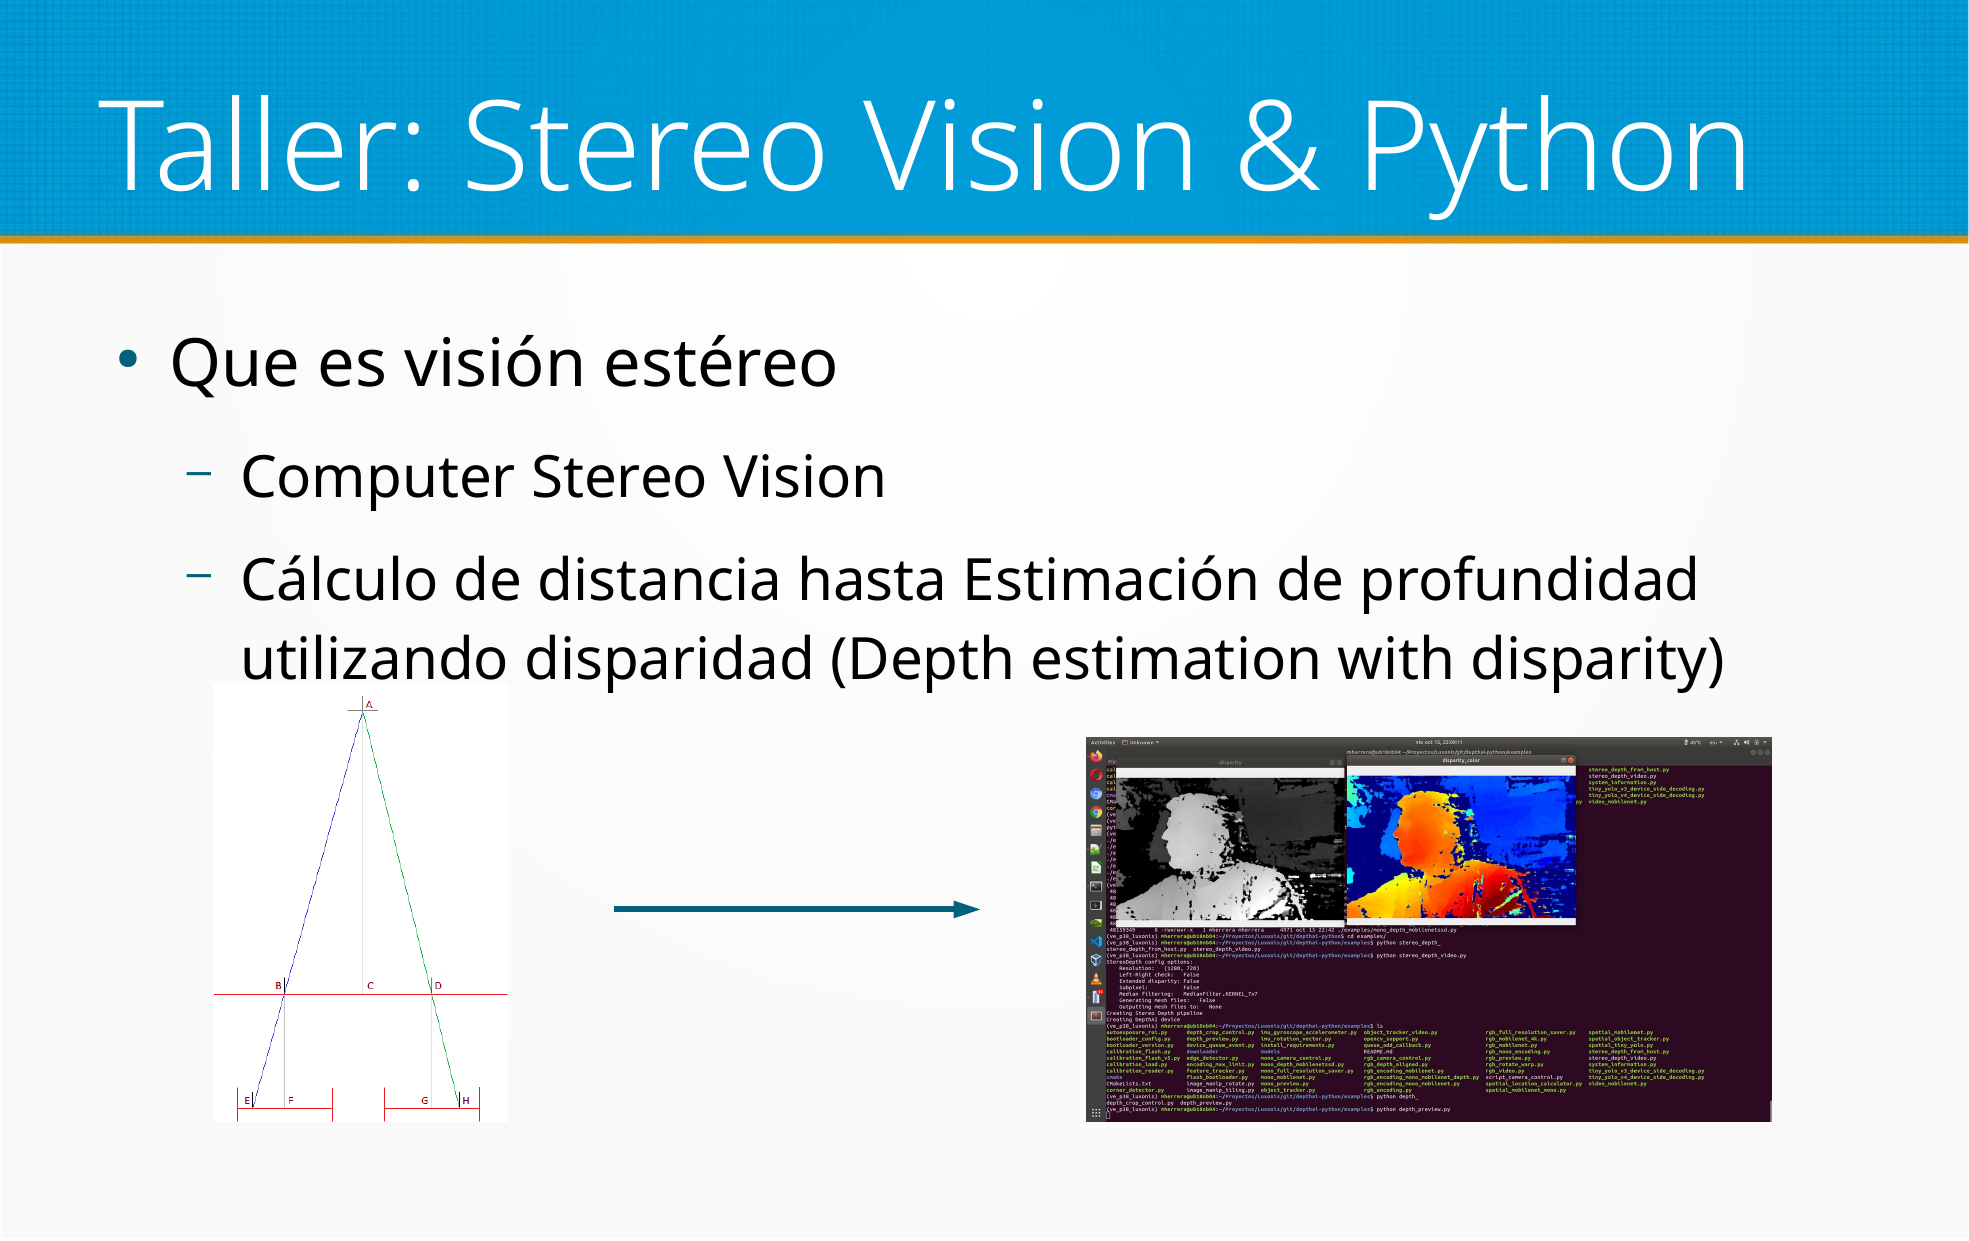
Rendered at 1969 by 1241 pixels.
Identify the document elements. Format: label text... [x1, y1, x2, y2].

title Taller: Stereo Vision & Python [98, 19, 1870, 227]
list Que es visión estéreo Computer Stereo Vision Cálculo de distancia hasta Estimación de profundidad utilizando disparidad (Depth estimation with disparity) [98, 315, 1861, 1081]
picture [0, 233, 1969, 1241]
